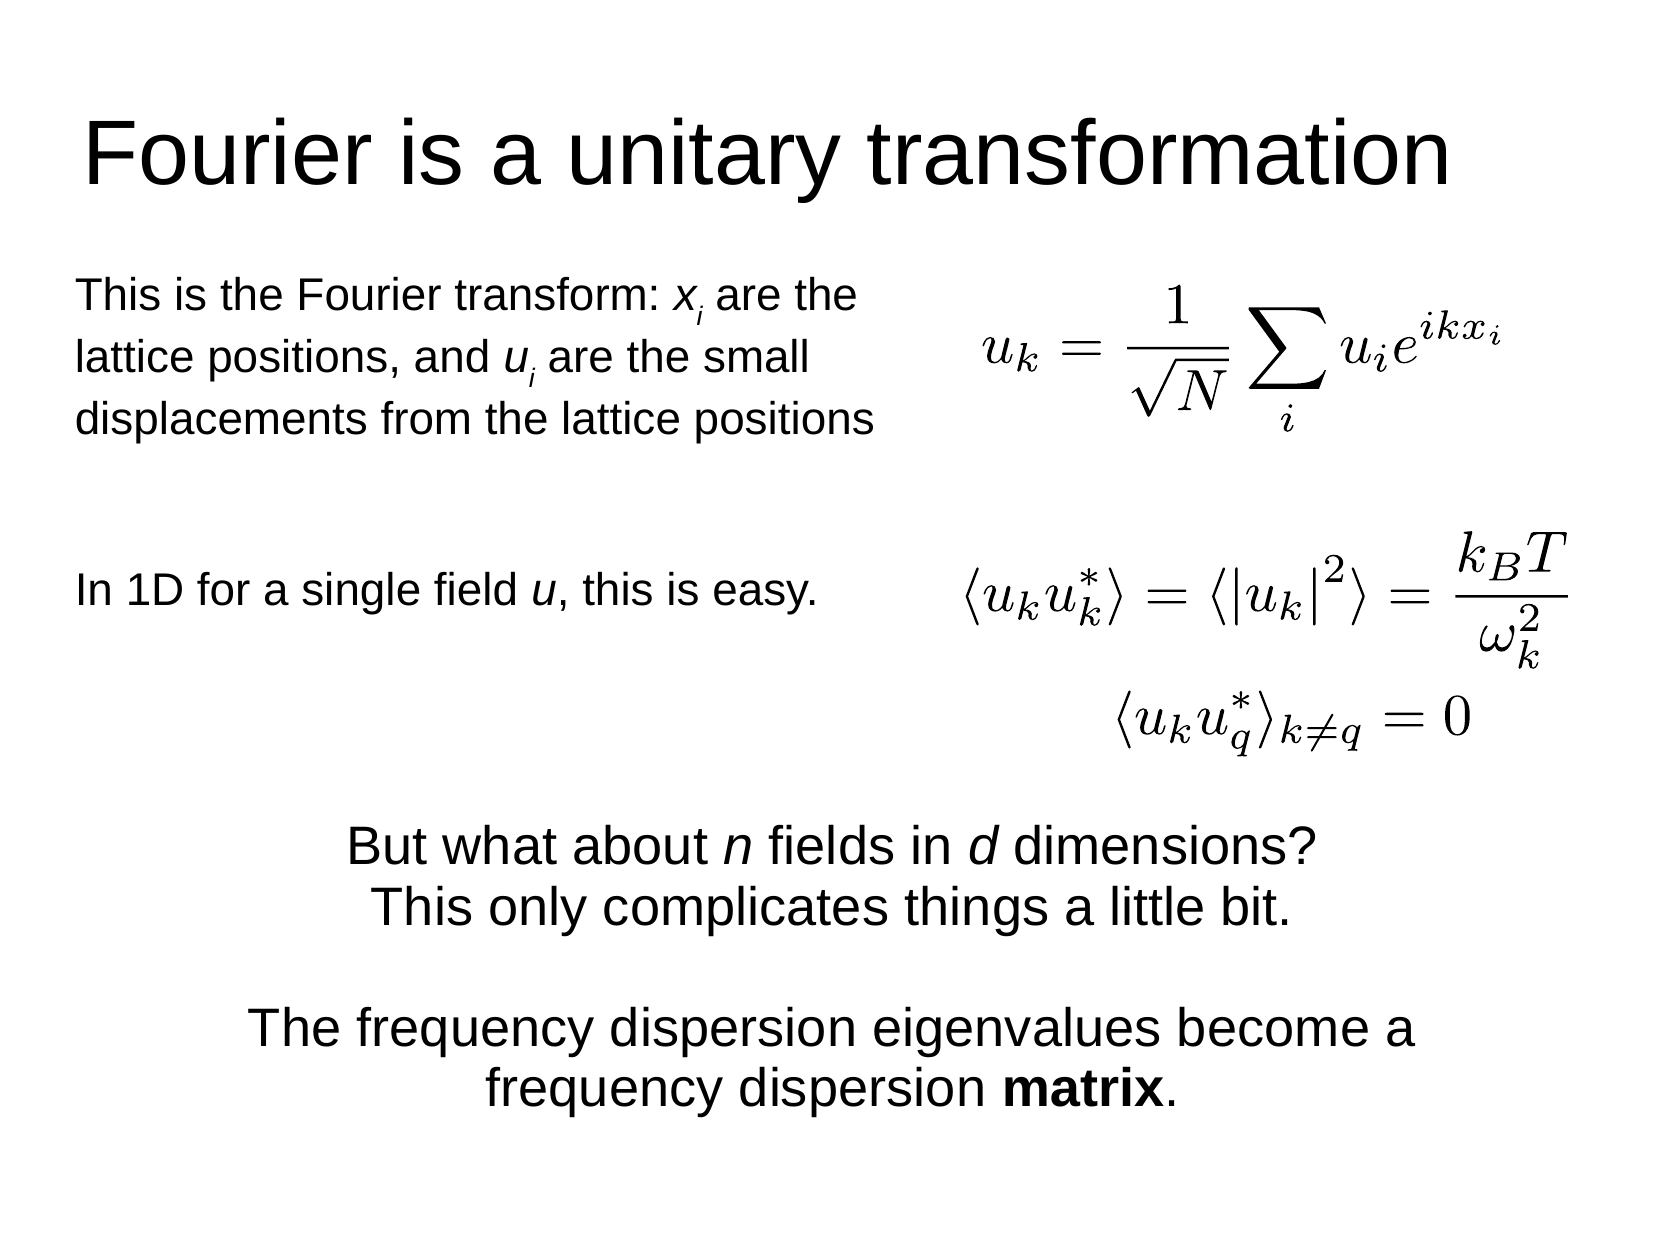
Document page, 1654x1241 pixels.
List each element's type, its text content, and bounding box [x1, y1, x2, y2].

text_box This is the Fourier transform: xi are the lattice positions, and ui are the small displacements from the lattice positions [60, 261, 931, 452]
title Fourier is a unitary transformation [82, 49, 1571, 257]
text_box [1111, 690, 1473, 757]
text_box But what about n fields in d dimensions? This only complicates things a little bit. The frequency dispersion eigenvalues become a frequency dispersion matrix. [105, 808, 1561, 1127]
text_box In 1D for a single field u, this is easy. [60, 556, 931, 623]
text_box [959, 531, 1568, 669]
text_box [980, 284, 1503, 432]
